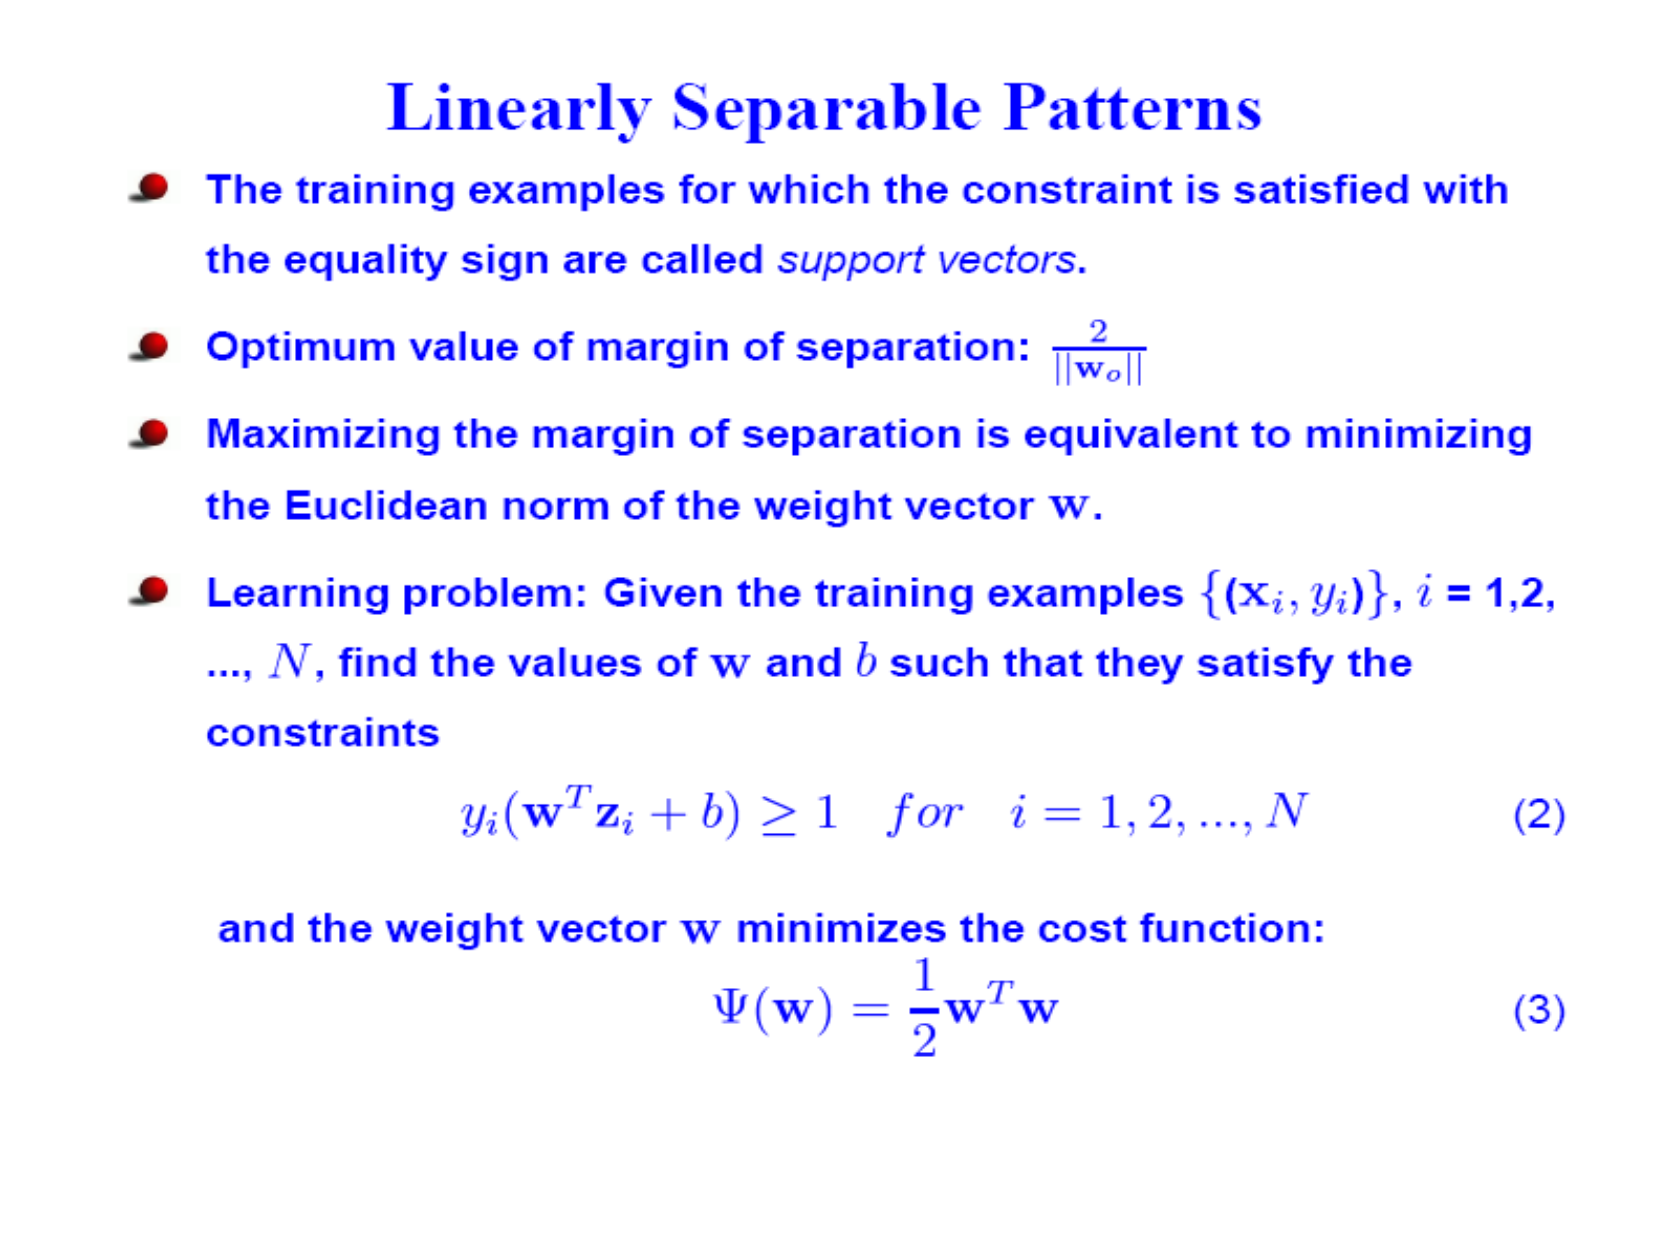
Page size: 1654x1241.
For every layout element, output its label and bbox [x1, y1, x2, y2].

picture [55, 70, 1598, 1117]
